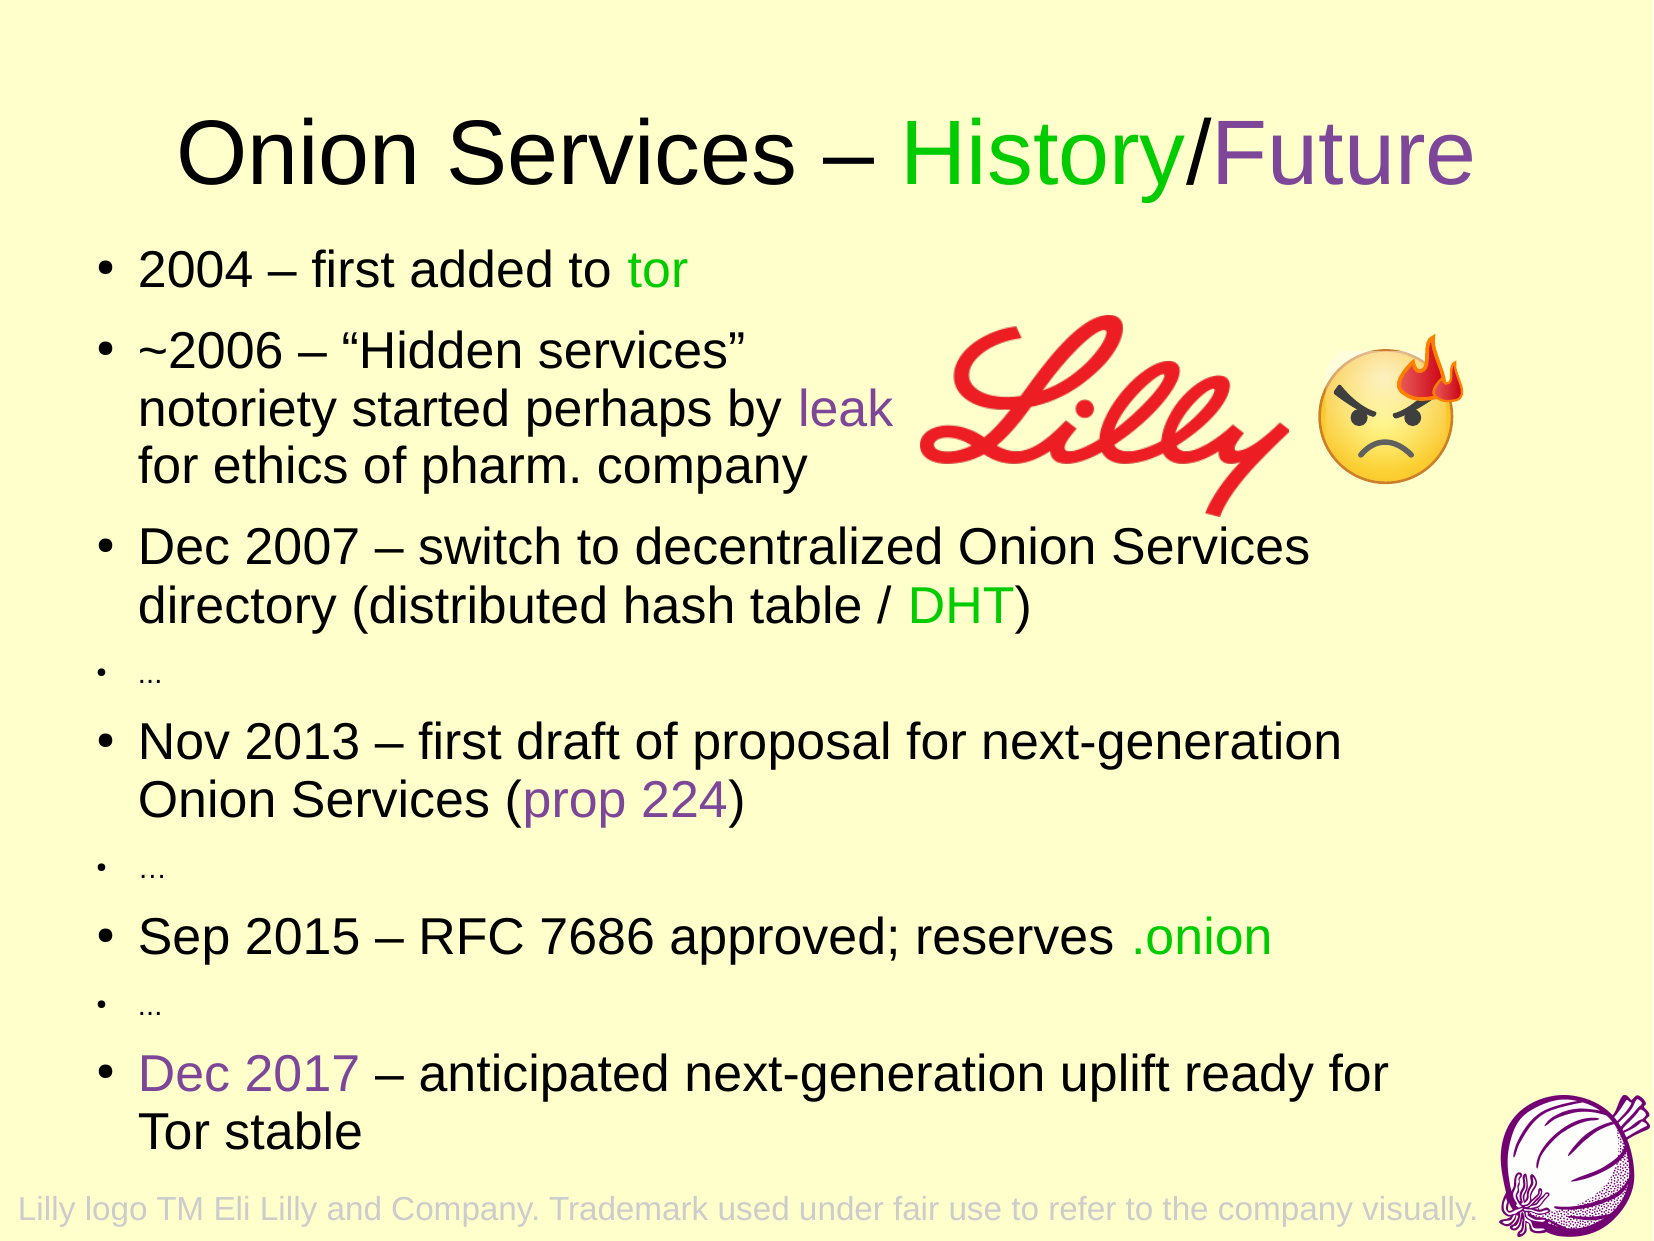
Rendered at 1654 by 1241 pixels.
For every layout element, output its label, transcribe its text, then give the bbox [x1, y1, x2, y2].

title Onion Services – History/Future [82, 49, 1571, 257]
picture [920, 315, 1289, 517]
picture [1309, 330, 1468, 488]
list 2004 – first added to tor ~2006 – “Hidden services” notoriety started perhaps by leak for ethics of pharm. company Dec 2007 – switch to decentralized Onion Services directory (distributed hash table / DHT) ... Nov 2013 – first draft of proposal for next-generation Onion Services (prop 224) … Sep 2015 – RFC 7686 approved; reserves .onion ... Dec 2017 – anticipated next-generation uplift ready for Tor stable [82, 240, 1471, 1171]
text_box Lilly logo TM Eli Lilly and Company. Trademark used under fair use to refer to the company visually. [3, 1182, 1504, 1241]
